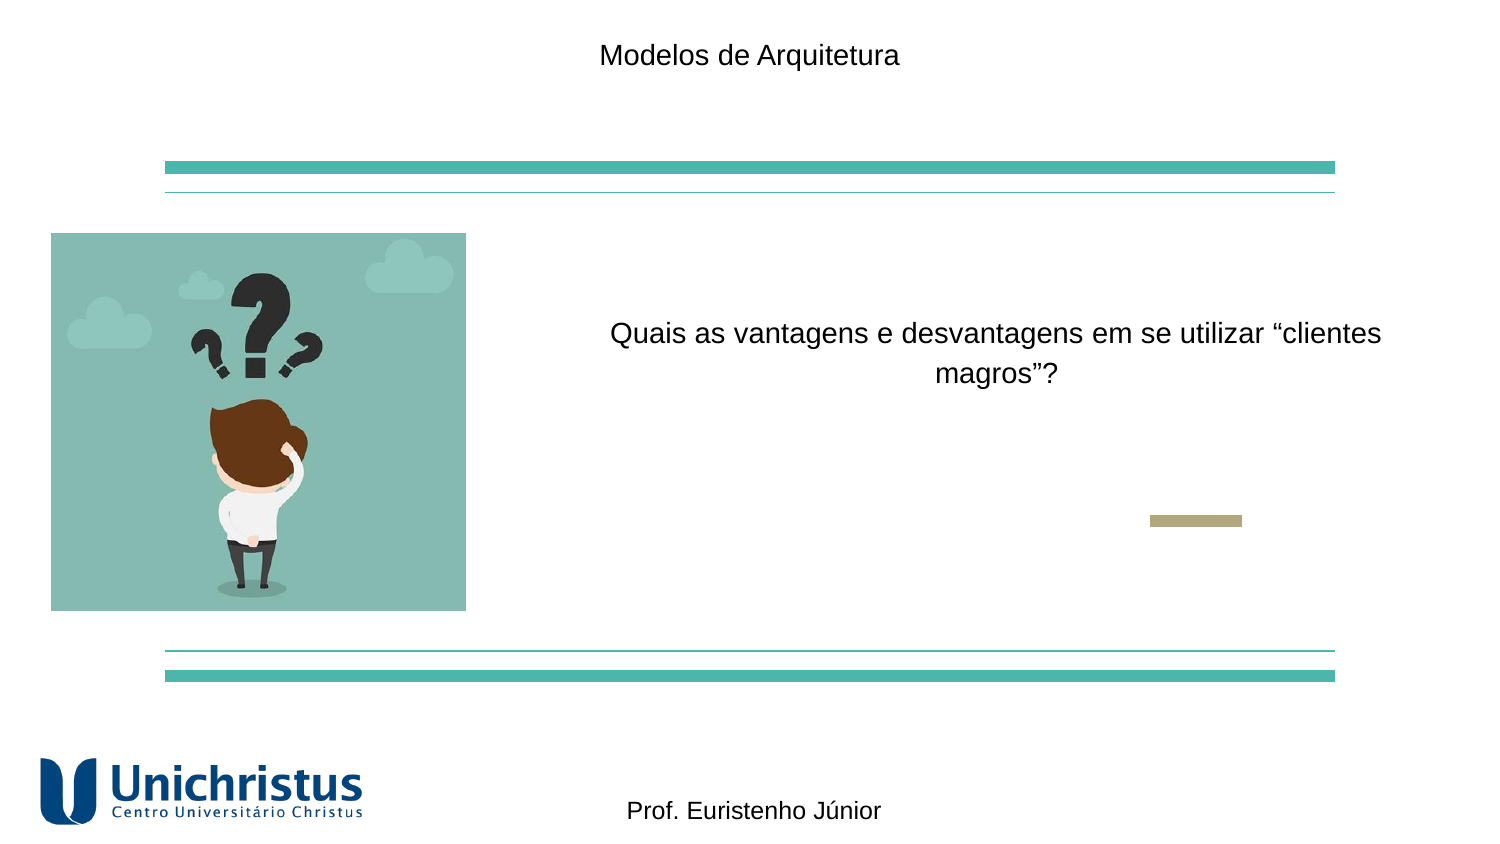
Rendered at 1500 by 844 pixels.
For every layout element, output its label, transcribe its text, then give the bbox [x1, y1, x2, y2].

title Modelos de Arquitetura [51, 20, 1449, 137]
picture [35, 754, 367, 827]
list Quais as vantagens e desvantagens em se utilizar “clientes magros”? [544, 152, 1449, 750]
picture [51, 233, 466, 611]
